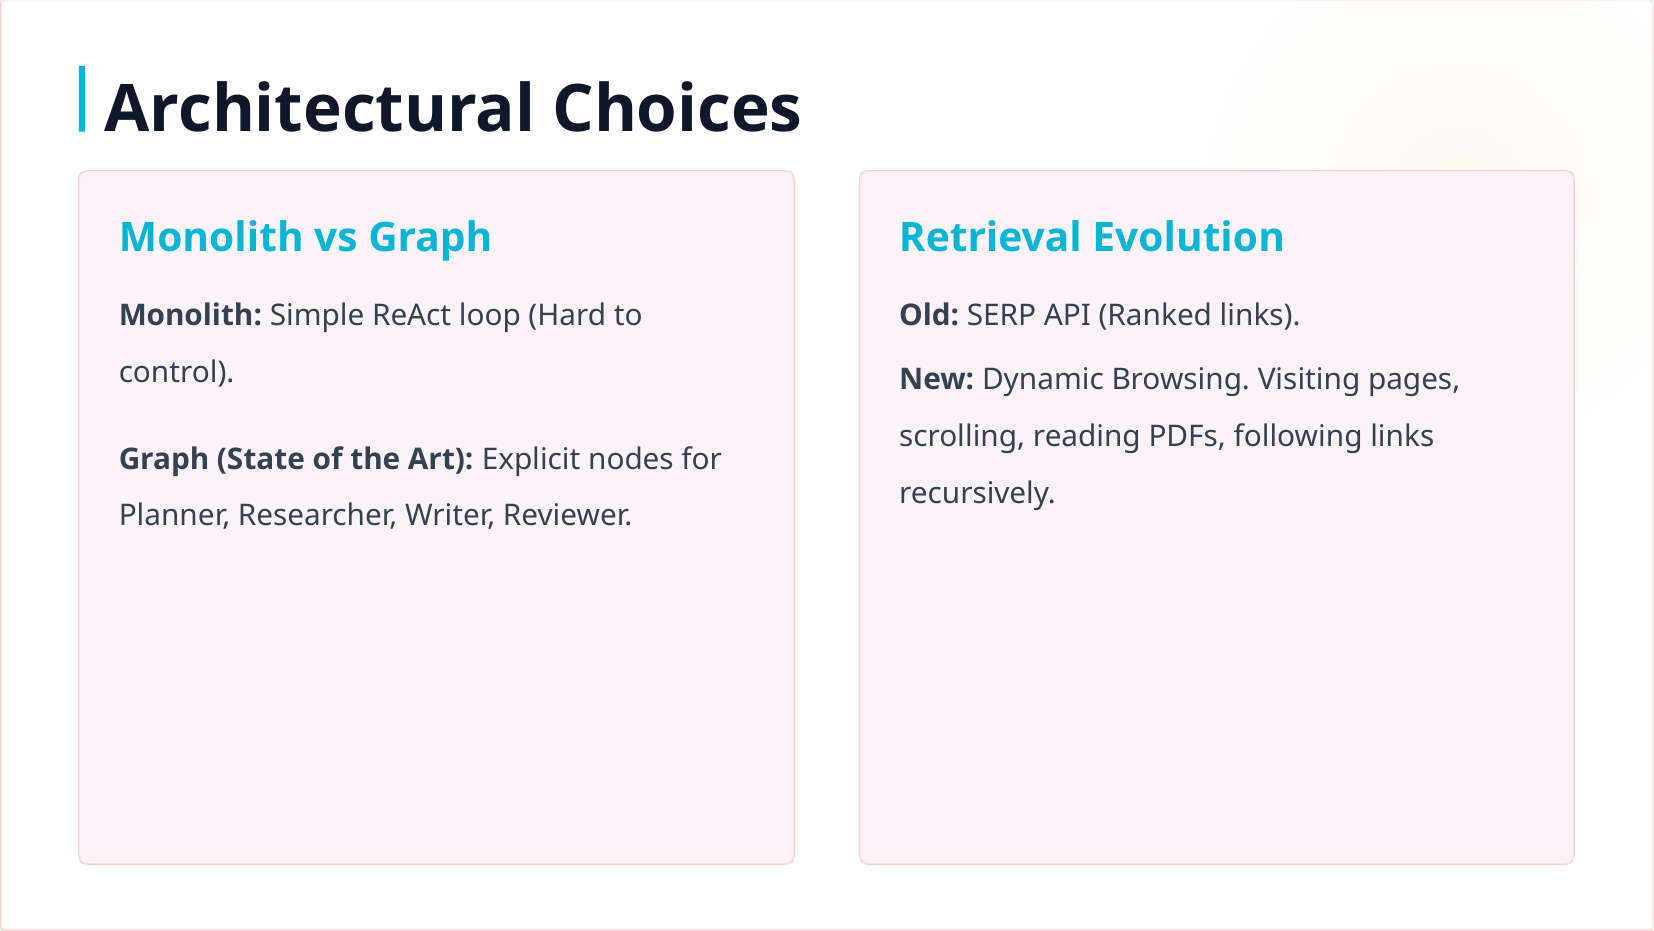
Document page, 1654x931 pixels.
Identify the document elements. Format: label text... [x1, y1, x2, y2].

text_box New: Dynamic Browsing. Visiting pages, scrolling, reading PDFs, following links recursively. [899, 338, 1535, 509]
text_box Architectural Choices [104, 65, 1649, 145]
text_box Graph (State of the Art): Explicit nodes for Planner, Researcher, Writer, Reviewer. [118, 418, 755, 532]
picture [0, 0, 1654, 931]
text_box Retrieval Evolution [899, 210, 1567, 260]
text_box Monolith: Simple ReAct loop (Hard to control). [118, 275, 755, 389]
text_box Old: SERP API (Ranked links). [899, 275, 1535, 332]
text_box Monolith vs Graph [118, 210, 787, 260]
text_box [78, 65, 86, 132]
